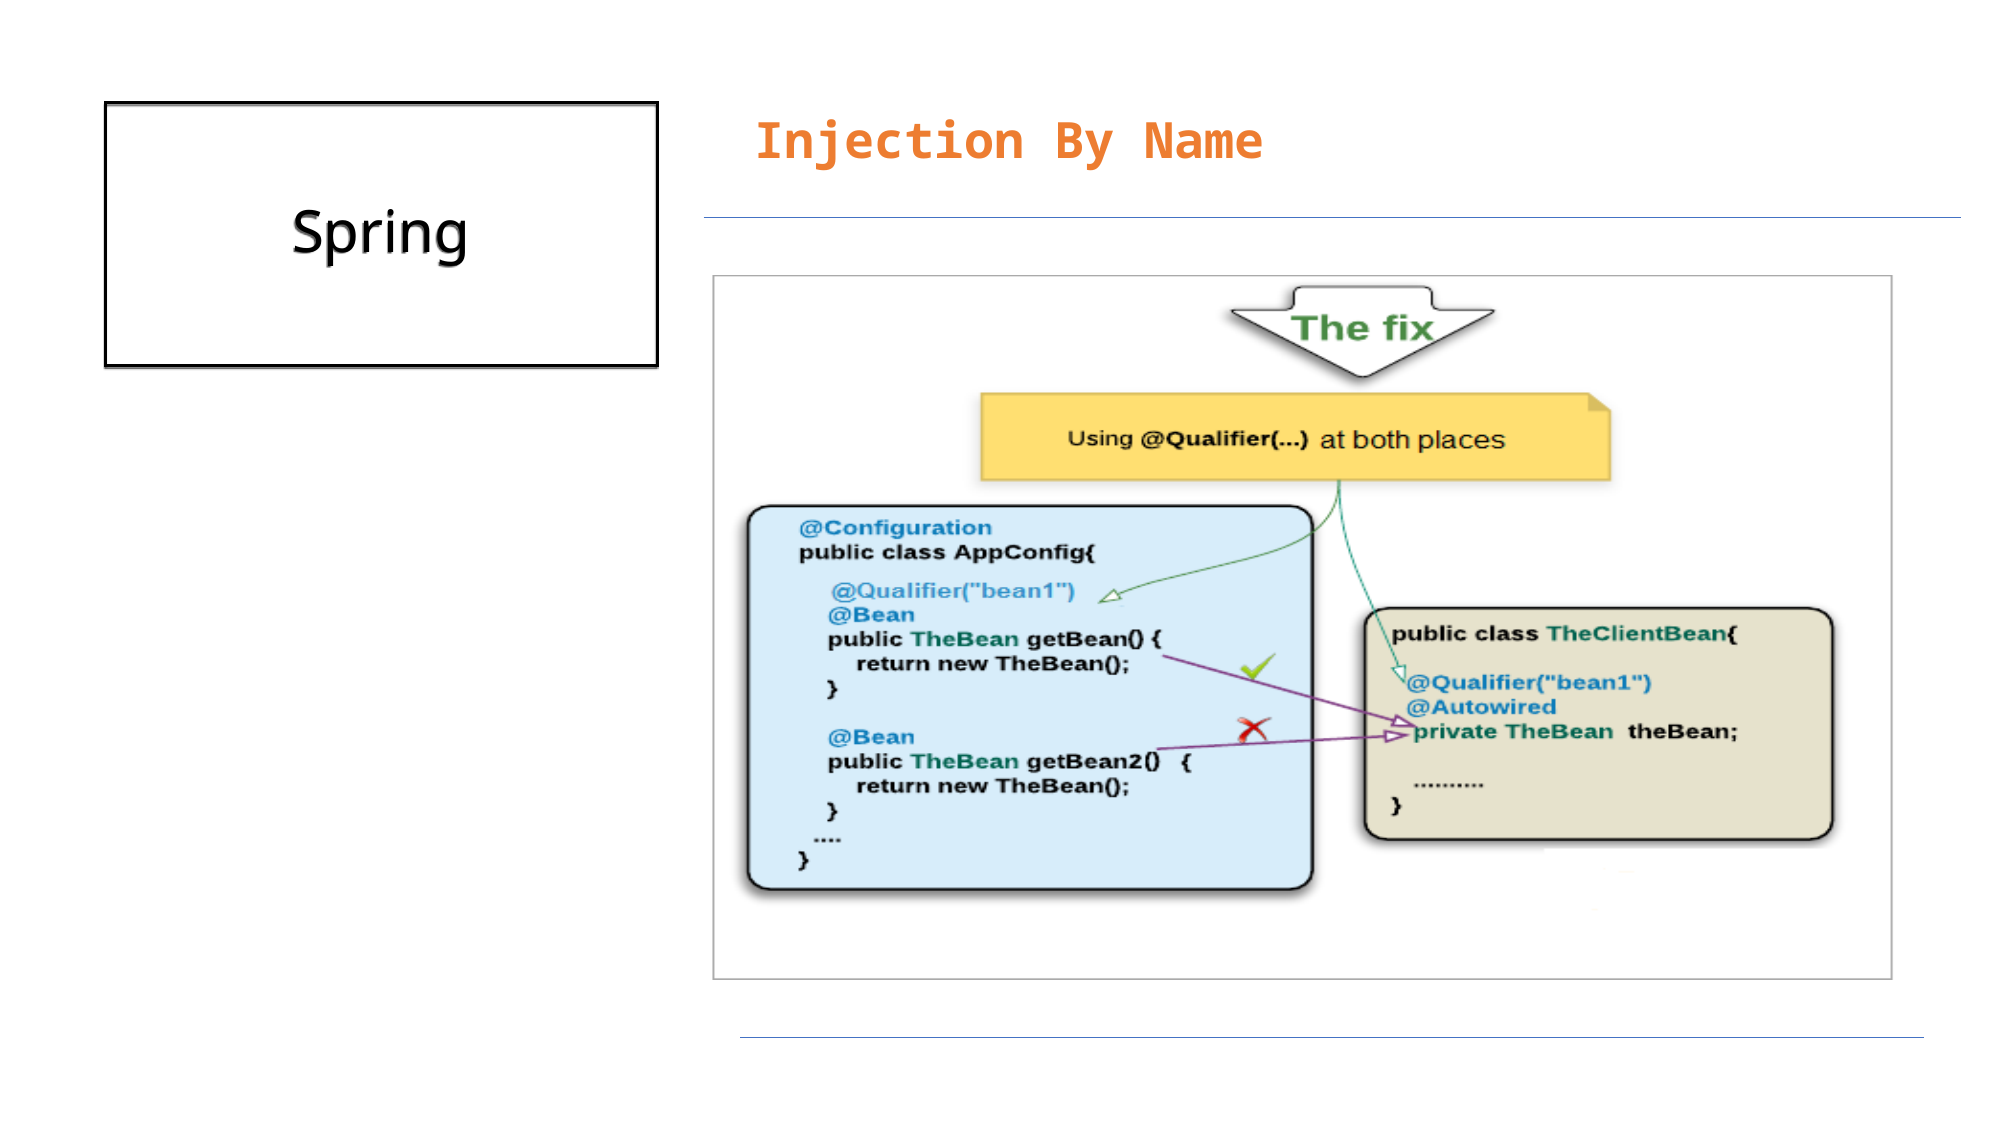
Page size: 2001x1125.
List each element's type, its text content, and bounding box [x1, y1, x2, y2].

text_box Injection By Name [739, 107, 1740, 178]
title Spring [105, 102, 658, 366]
picture [711, 275, 1895, 980]
